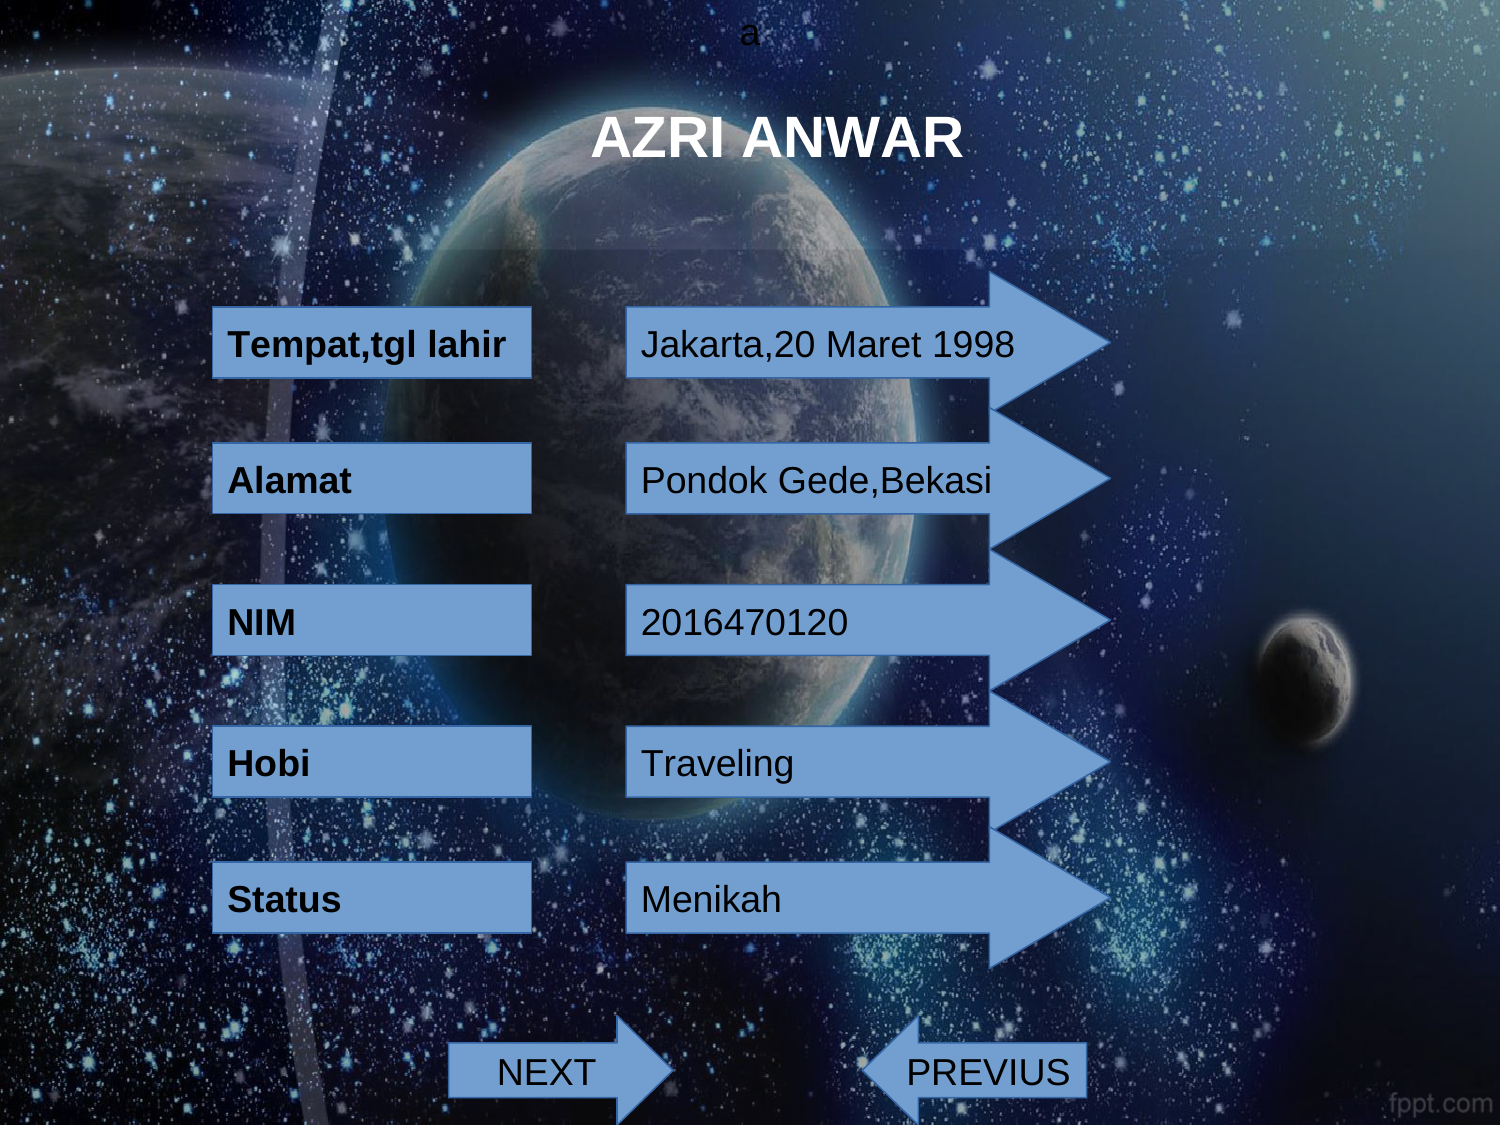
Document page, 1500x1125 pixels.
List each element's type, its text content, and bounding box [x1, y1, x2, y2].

text_box Alamat [212, 442, 532, 514]
text_box NIM [212, 584, 532, 656]
text_box Hobi [212, 726, 532, 798]
text_box Pondok Gede,Bekasi [626, 407, 1111, 549]
text_box 2016470120 [626, 549, 1111, 691]
text_box a [0, 0, 1500, 1125]
text_box Menikah [626, 826, 1111, 969]
text_box PREVIUS [862, 1015, 1087, 1125]
text_box Status [212, 862, 532, 934]
text_box NEXT [448, 1015, 674, 1125]
text_box AZRI ANWAR [521, 92, 1034, 178]
text_box Tempat,tgl lahir [212, 307, 532, 378]
text_box Traveling [626, 690, 1111, 830]
text_box Jakarta,20 Maret 1998 [626, 271, 1111, 410]
